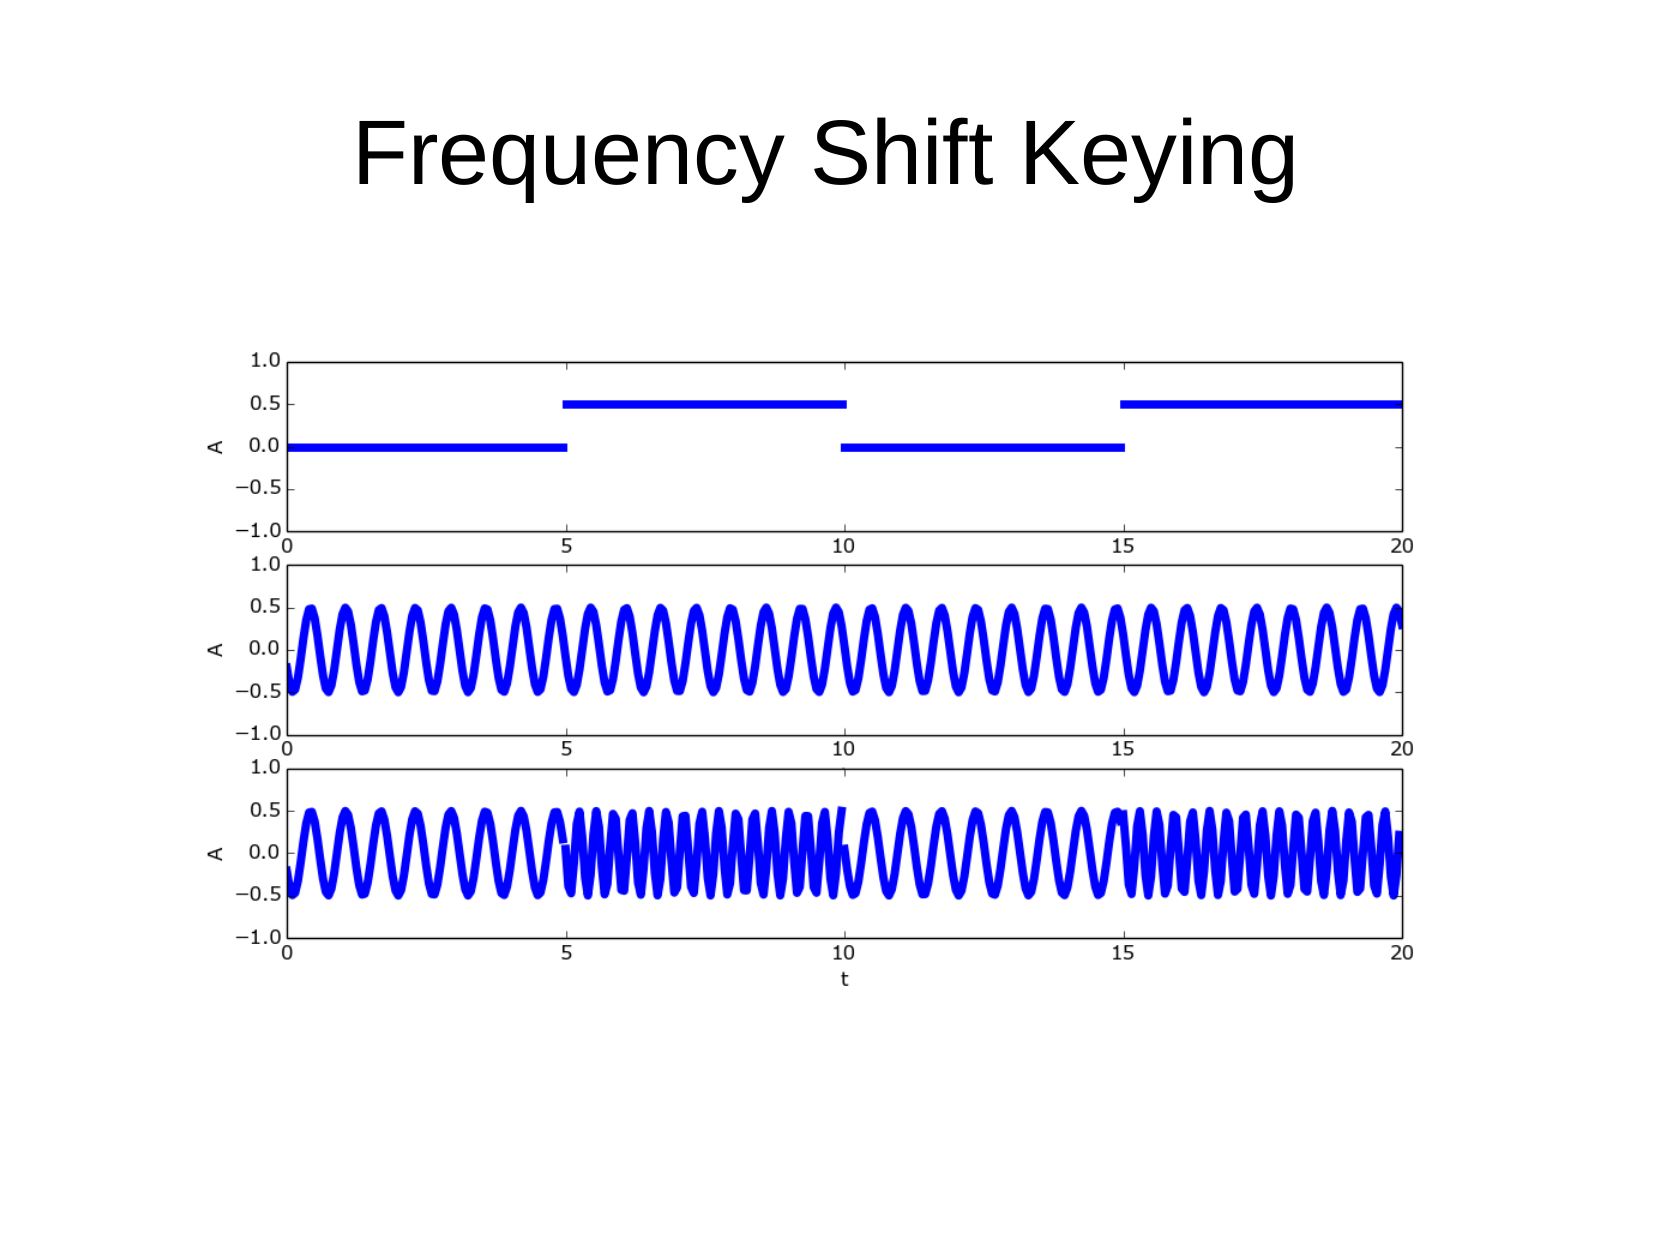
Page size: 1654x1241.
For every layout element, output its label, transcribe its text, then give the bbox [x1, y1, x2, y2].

title Frequency Shift Keying [82, 49, 1571, 257]
picture [107, 290, 1546, 1010]
